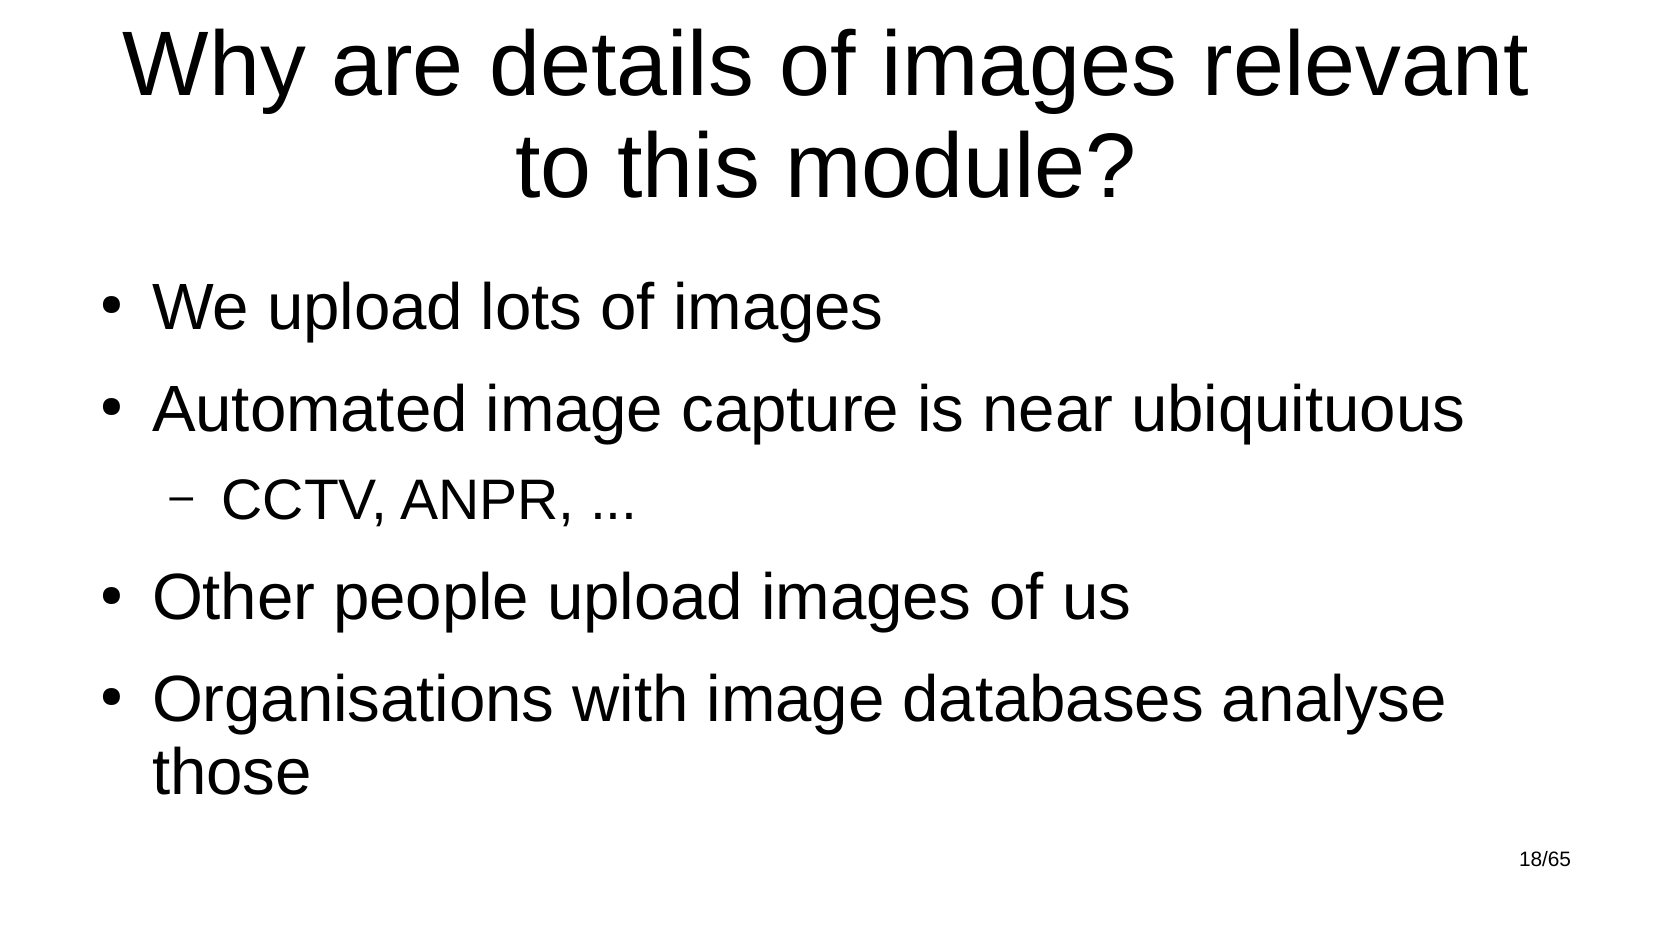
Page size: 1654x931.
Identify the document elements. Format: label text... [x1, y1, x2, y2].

title Why are details of images relevant to this module? [82, 12, 1571, 218]
list We upload lots of images Automated image capture is near ubiquituous CCTV, ANPR, ... Other people upload images of us Organisations with image databases analyse those [82, 270, 1571, 811]
